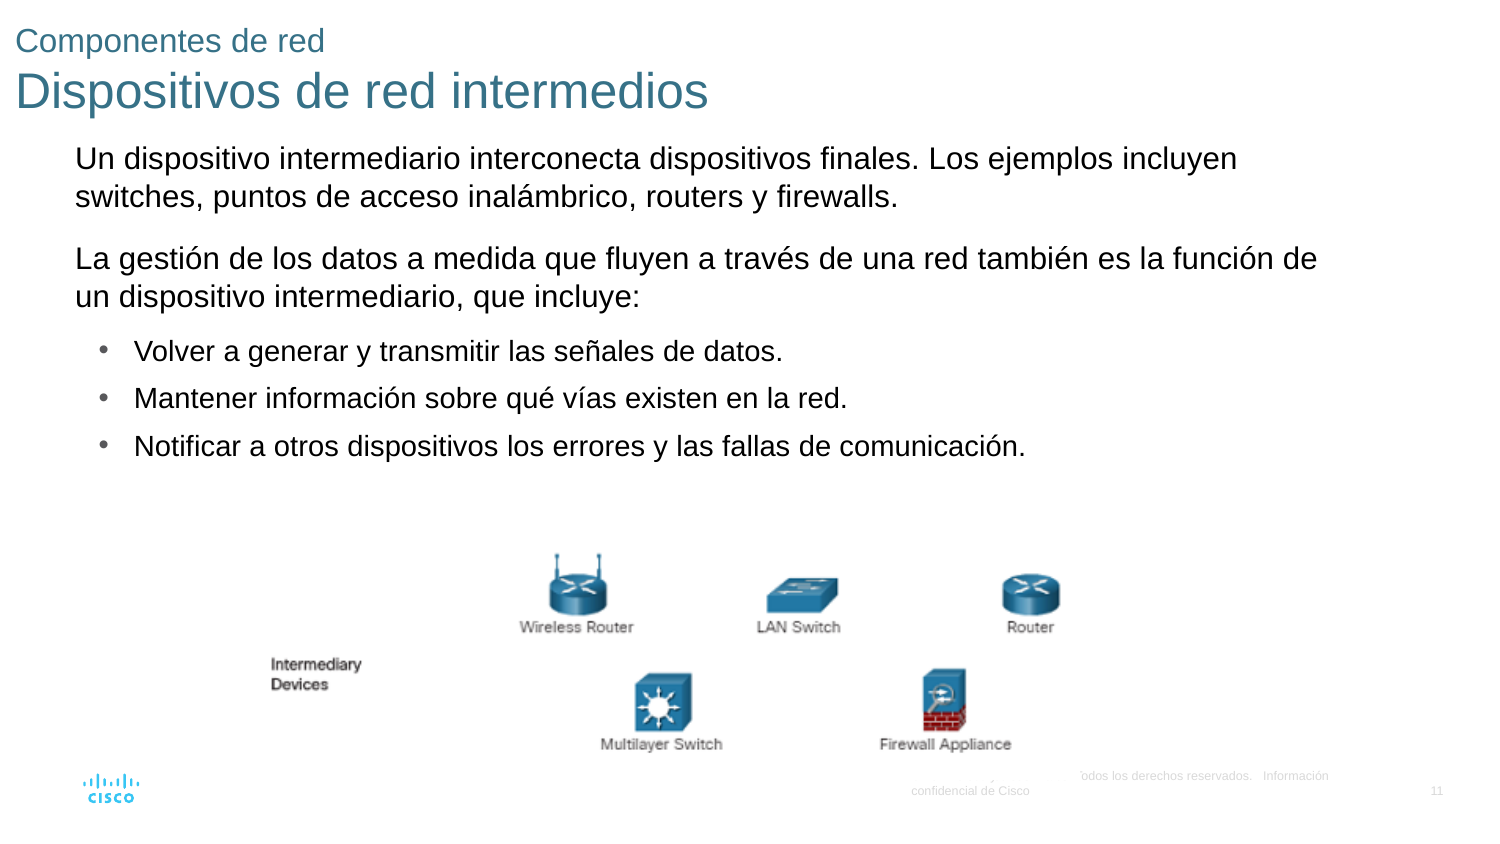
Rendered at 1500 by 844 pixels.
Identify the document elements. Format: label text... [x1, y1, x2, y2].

picture [261, 550, 1081, 780]
title Componentes de red Dispositivos de red intermedios [0, 6, 1500, 131]
list Un dispositivo intermediario interconecta dispositivos finales. Los ejemplos incluyen switches, puntos de acceso inalámbrico, routers y firewalls. La gestión de los datos a medida que fluyen a través de una red también es la función de un dispositivo intermediario, que incluye: Volver a generar y transmitir las señales de datos. Mantener información sobre qué vías existen en la red. Notificar a otros dispositivos los errores y las fallas de comunicación. [60, 131, 1355, 528]
